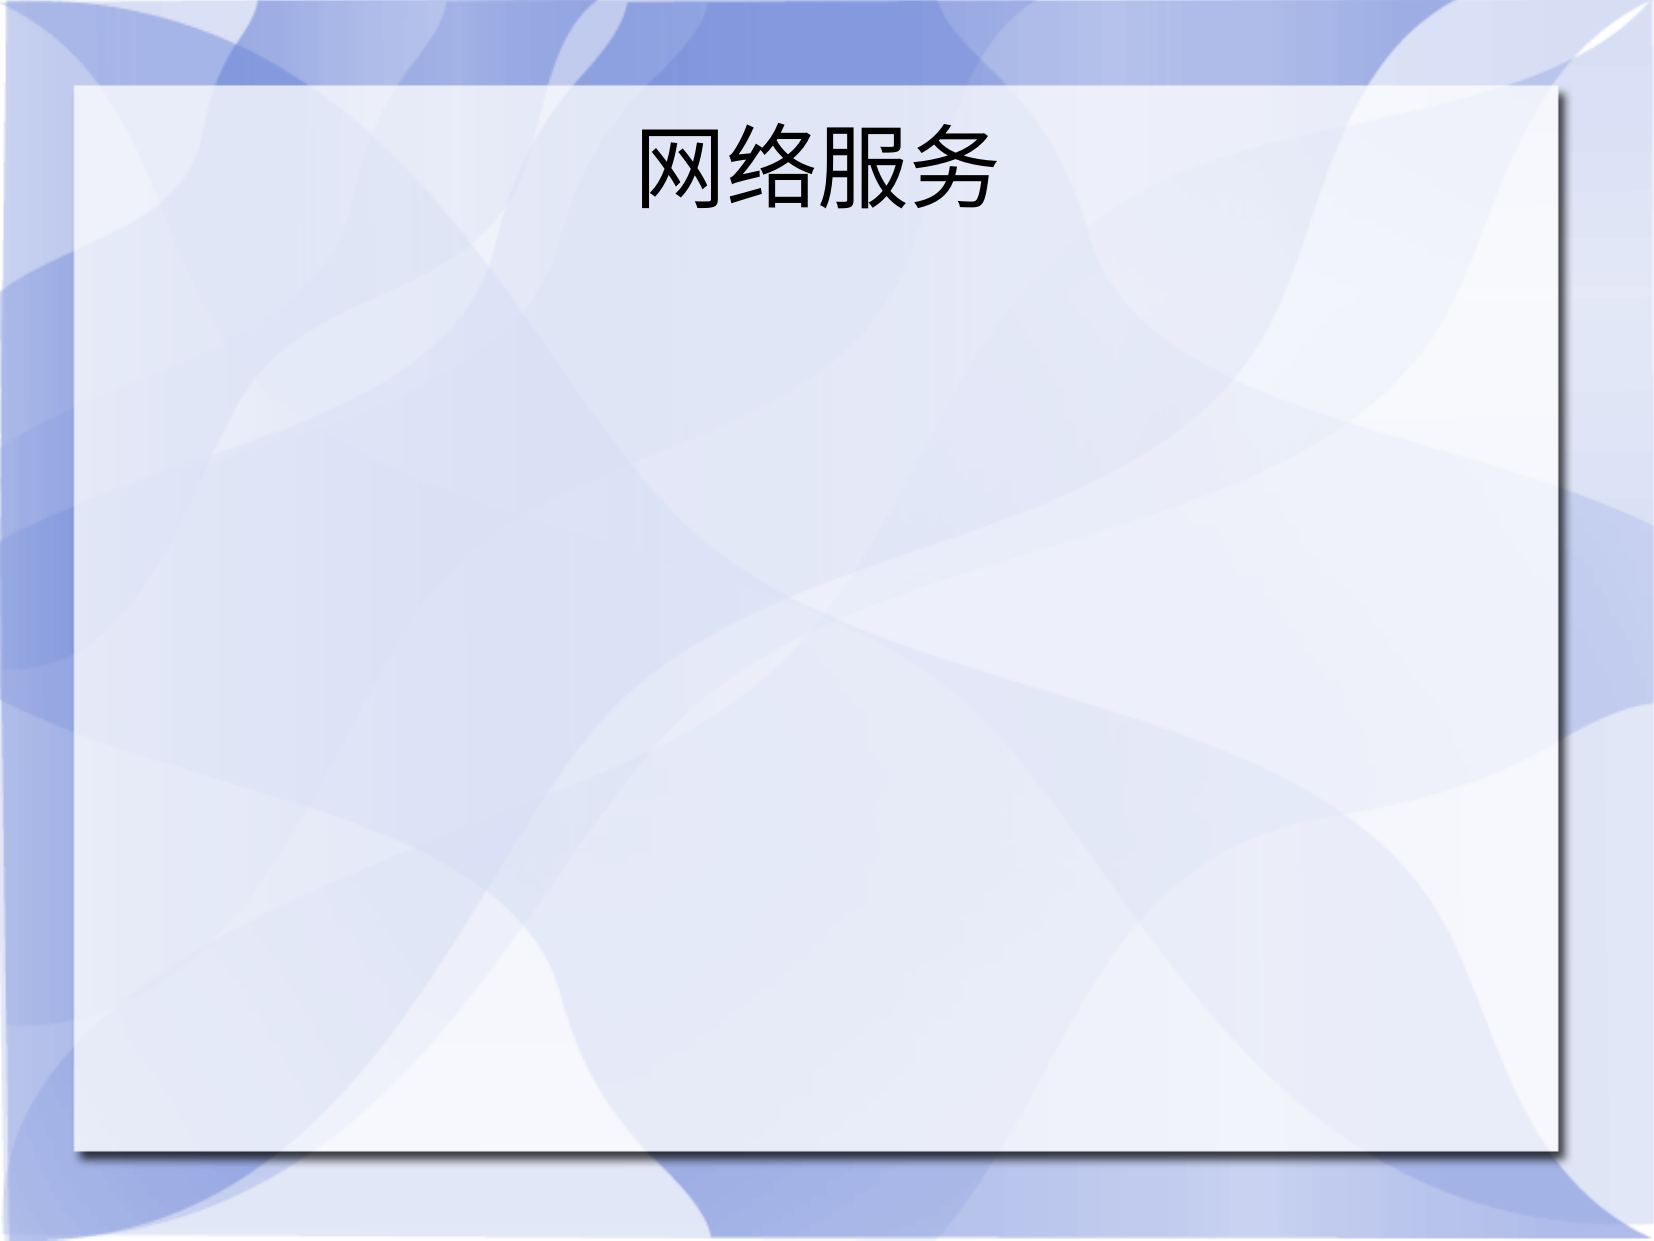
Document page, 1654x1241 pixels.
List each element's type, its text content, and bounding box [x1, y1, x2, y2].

title 网络服务 [82, 98, 1554, 226]
picture [0, 0, 1654, 1241]
